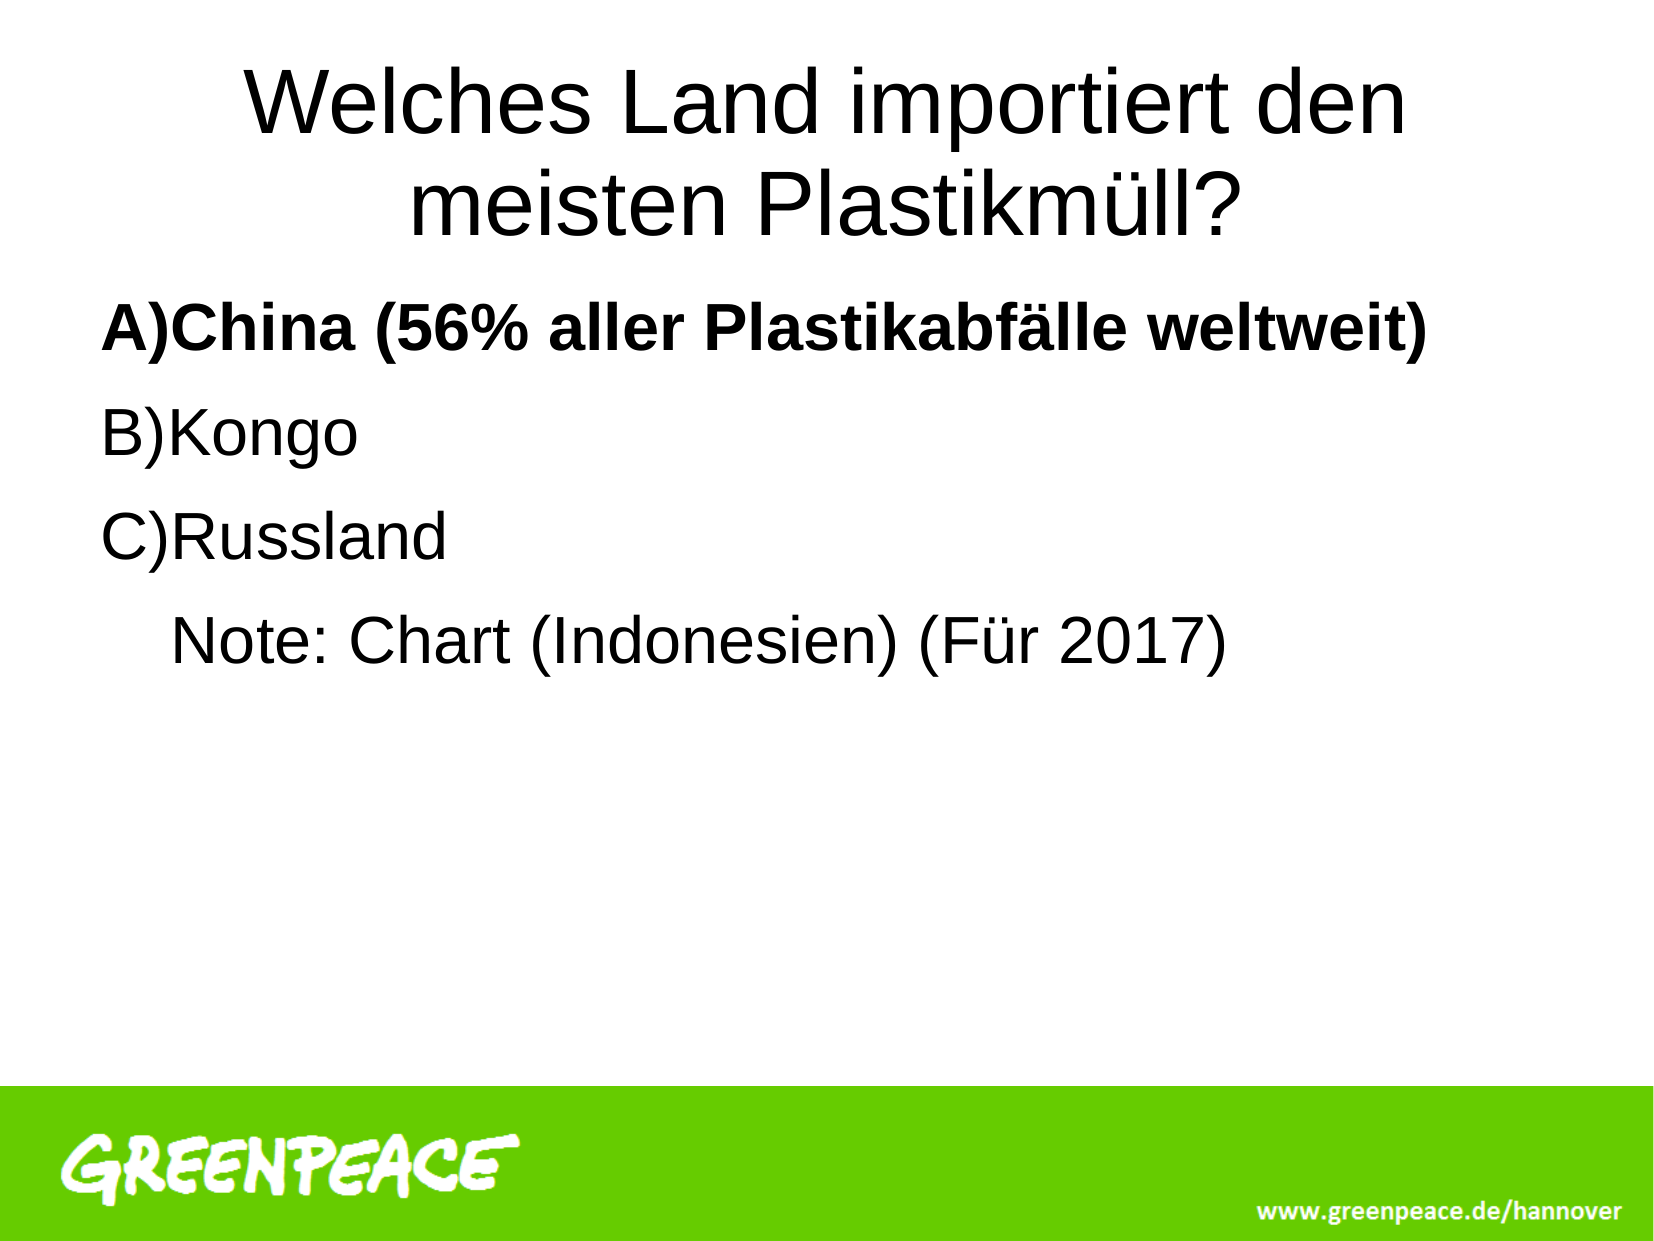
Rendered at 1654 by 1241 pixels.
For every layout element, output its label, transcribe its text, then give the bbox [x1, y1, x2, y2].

picture [0, 1086, 1654, 1241]
list China (56% aller Plastikabfälle weltweit) Kongo Russland Note: Chart (Indonesien) (Für 2017) [82, 290, 1571, 1010]
title Welches Land importiert den meisten Plastikmüll? [82, 49, 1571, 257]
